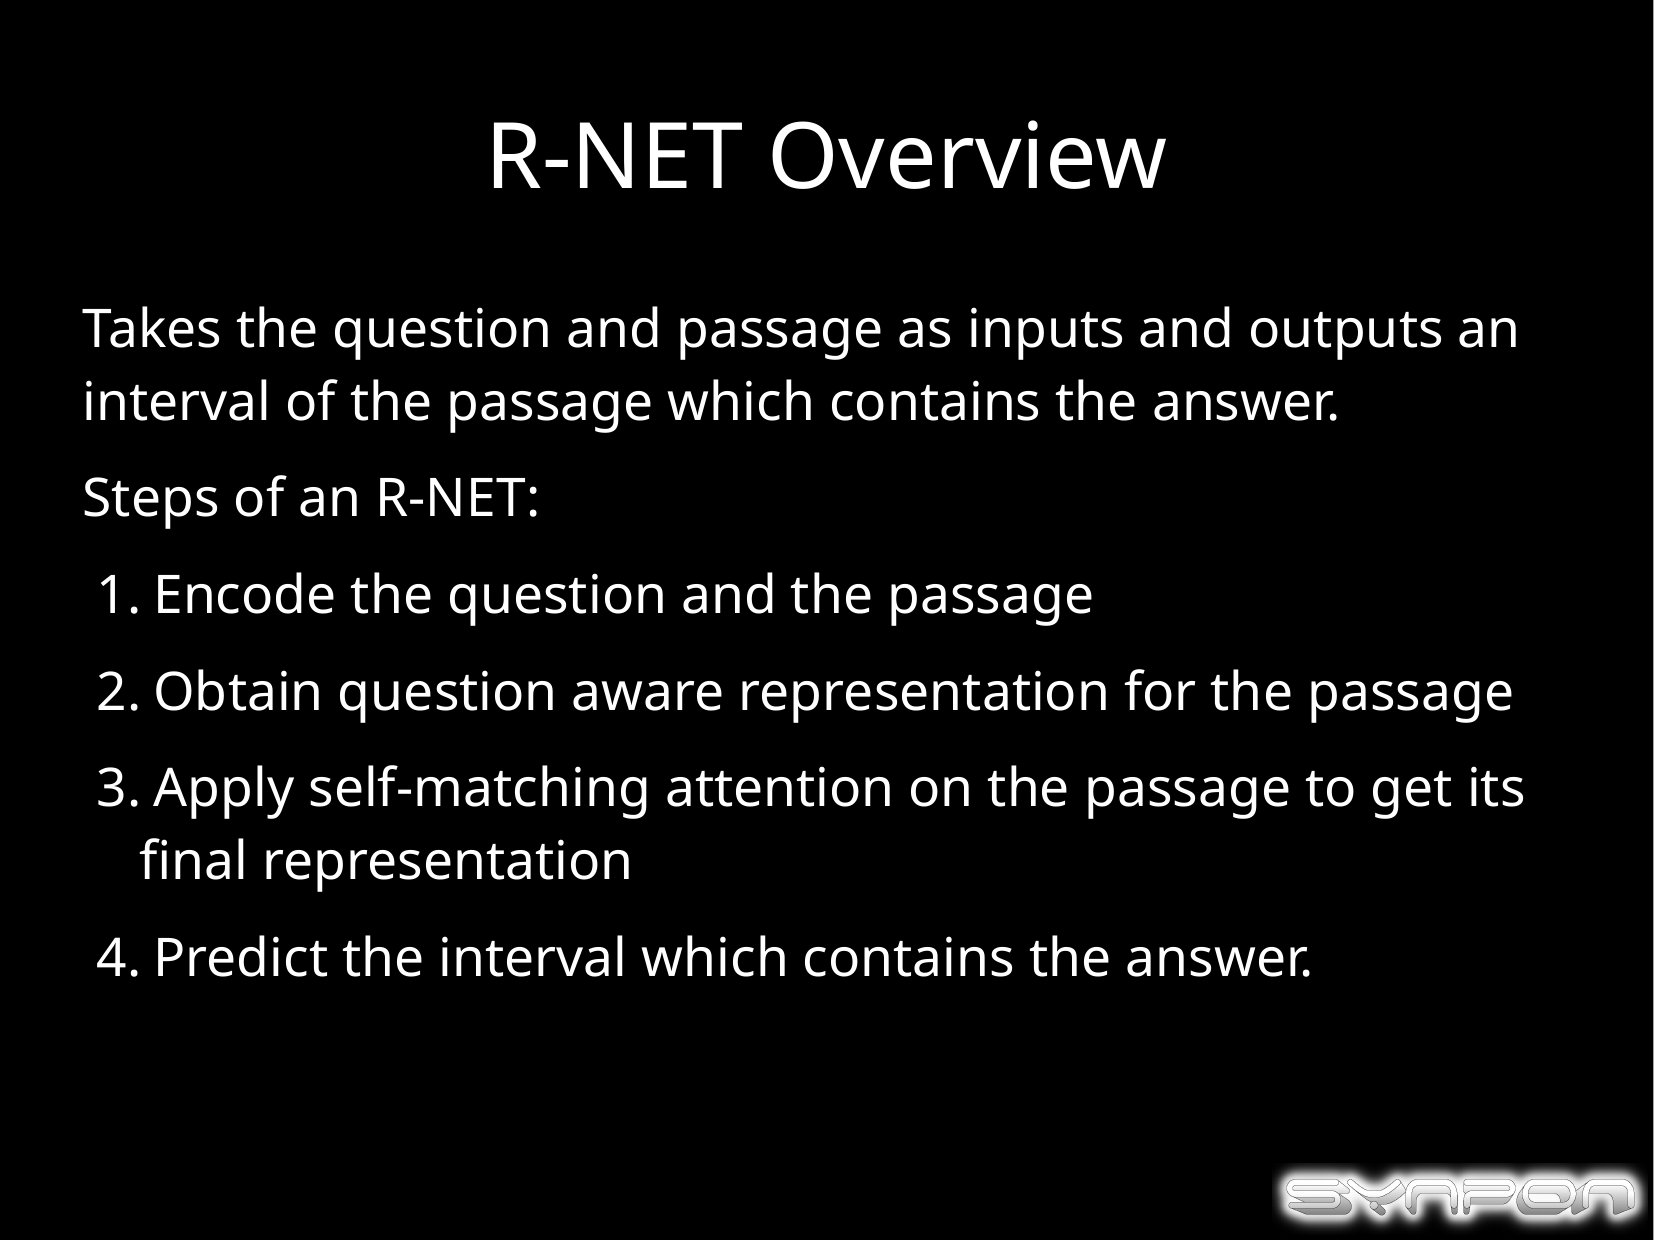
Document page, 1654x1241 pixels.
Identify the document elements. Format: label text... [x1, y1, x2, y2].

list Takes the question and passage as inputs and outputs an interval of the passage which contains the answer. Steps of an R-NET: Encode the question and the passage Obtain question aware representation for the passage Apply self-matching attention on the passage to get its final representation Predict the interval which contains the answer. [82, 290, 1571, 1010]
title R-NET Overview [82, 49, 1571, 257]
picture [1272, 1163, 1648, 1235]
